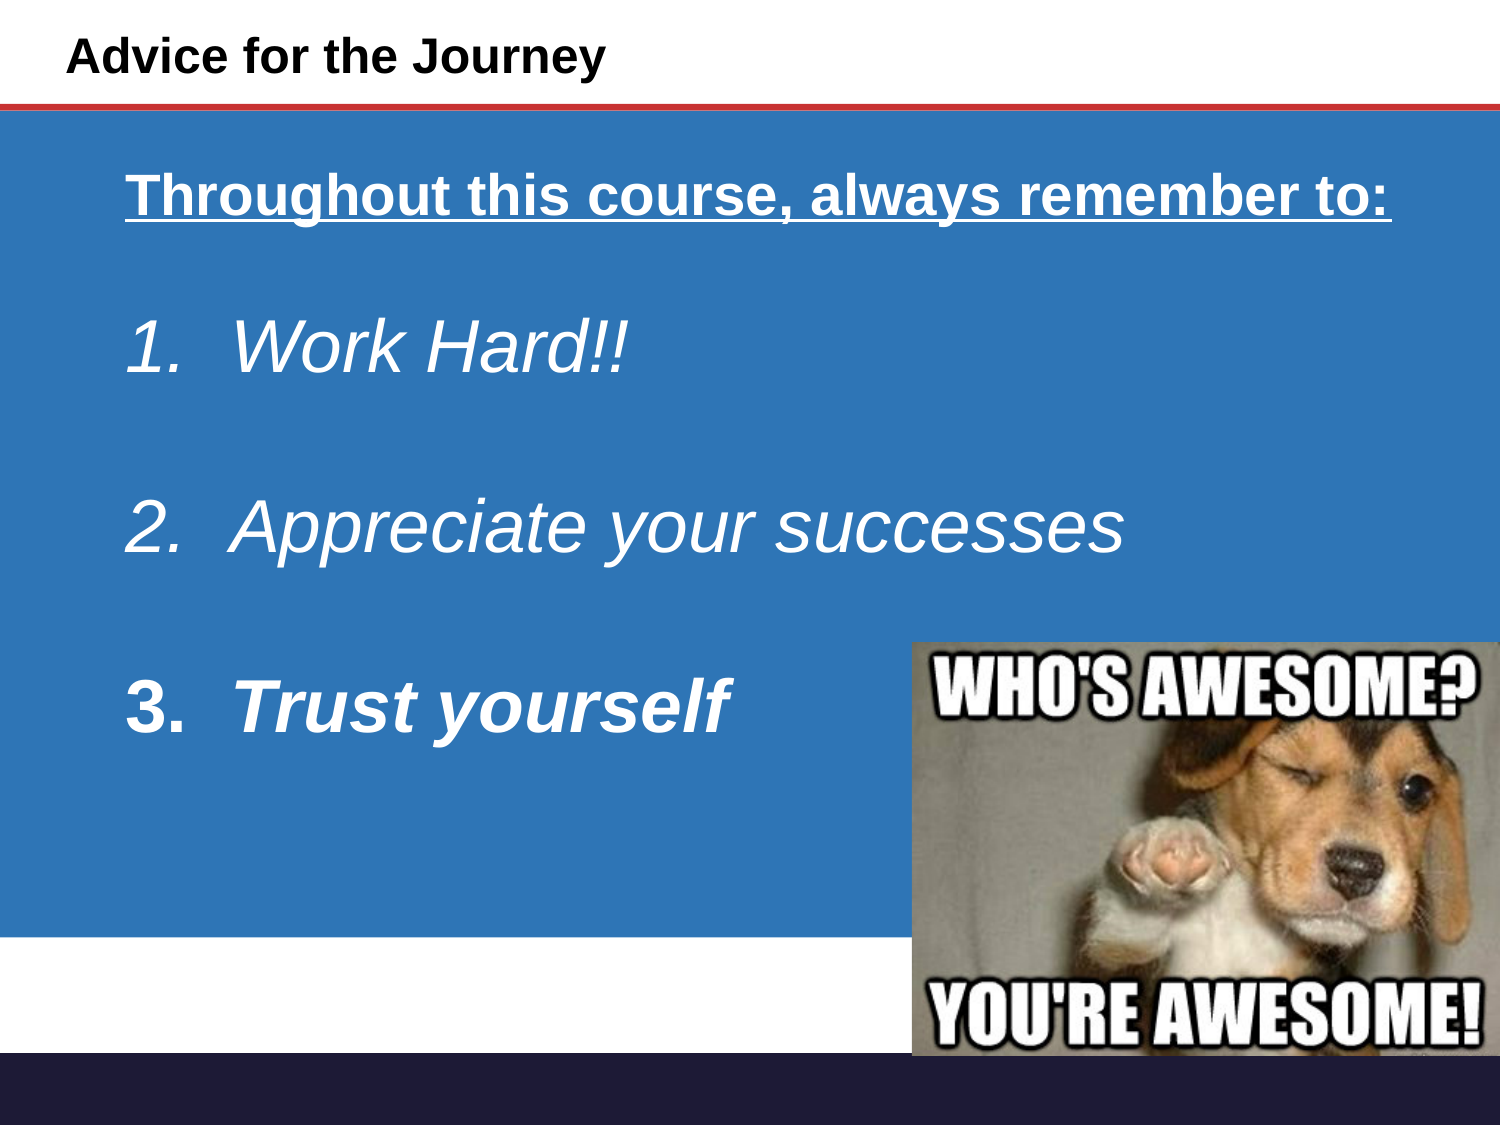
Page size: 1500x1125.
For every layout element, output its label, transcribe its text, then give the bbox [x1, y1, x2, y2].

title Advice for the Journey [50, 0, 948, 108]
picture [911, 642, 1500, 1056]
text_box [0, 110, 1500, 938]
text_box Throughout this course, always remember to: Work Hard!! Appreciate your successes Trust yourself [72, 149, 1423, 893]
